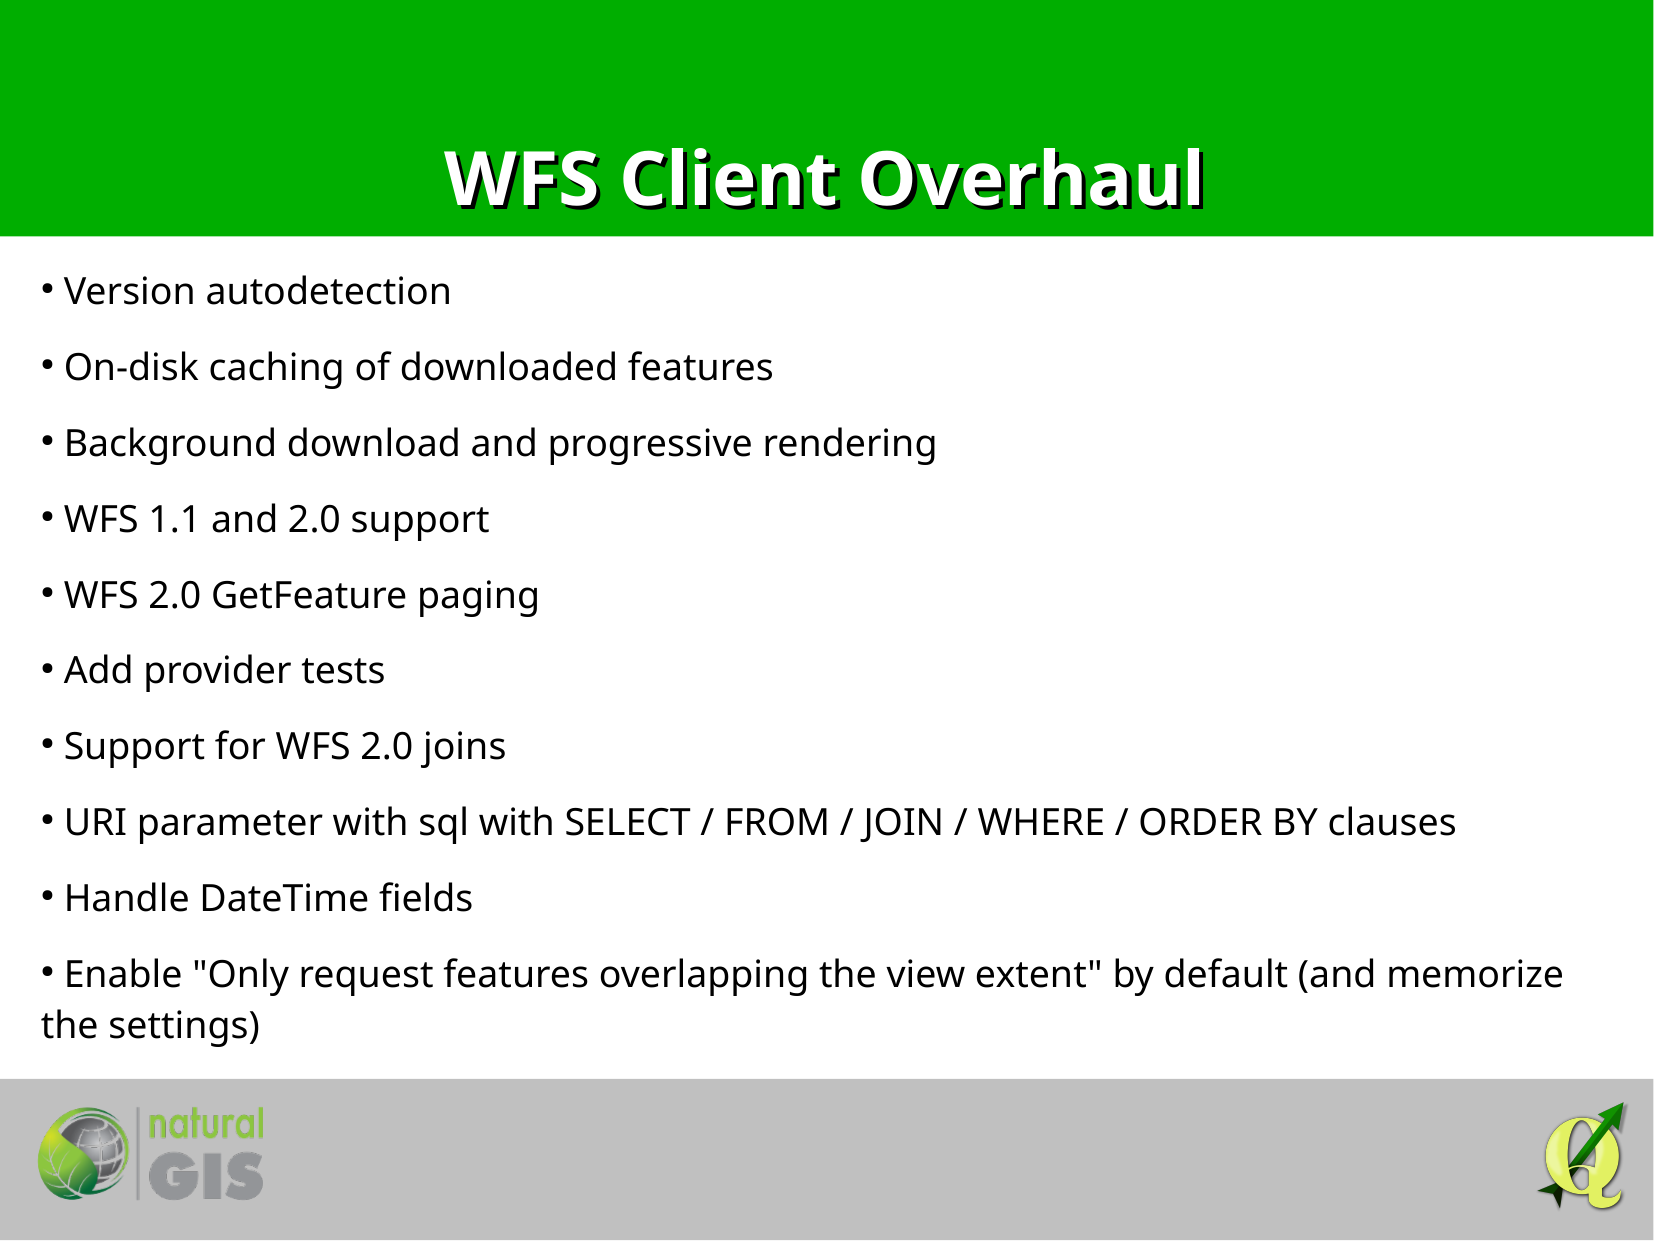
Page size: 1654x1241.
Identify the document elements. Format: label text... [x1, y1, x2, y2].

text_box [0, 0, 1654, 237]
picture [33, 1100, 271, 1208]
text_box [0, 1078, 1654, 1241]
picture [1524, 1093, 1641, 1222]
text_box Version autodetection On-disk caching of downloaded features Background download and progressive rendering WFS 1.1 and 2.0 support WFS 2.0 GetFeature paging Add provider tests Support for WFS 2.0 joins URI parameter with sql with SELECT / FROM / JOIN / WHERE / ORDER BY clauses Handle DateTime fields Enable "Only request features overlapping the view extent" by default (and memorize the settings) [26, 257, 1627, 1069]
text_box WFS Client Overhaul [15, 66, 1636, 300]
